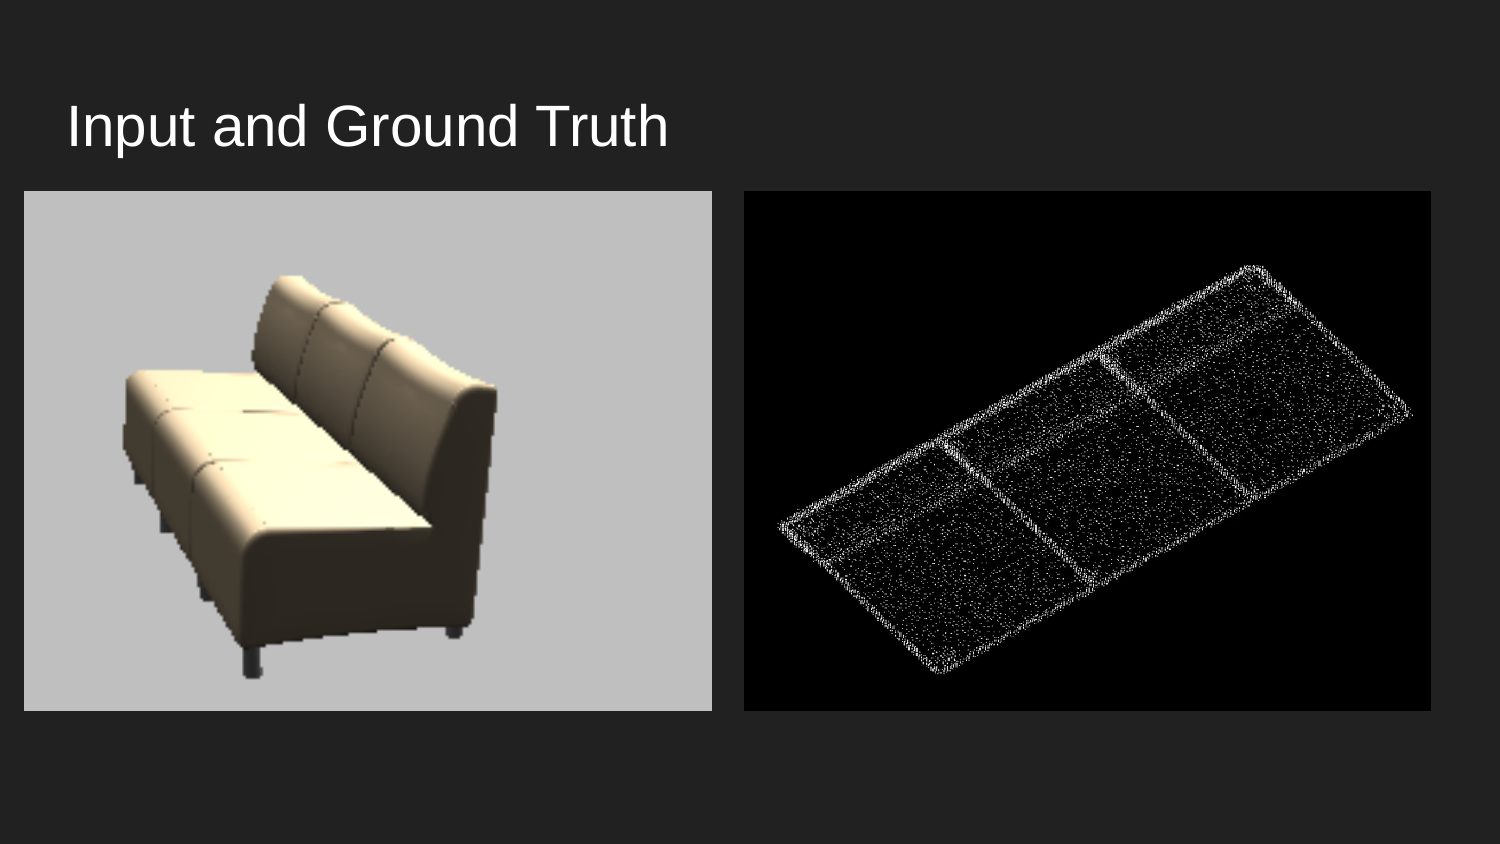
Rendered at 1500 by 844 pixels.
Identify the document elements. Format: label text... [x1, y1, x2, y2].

picture [744, 191, 1431, 711]
picture [24, 191, 712, 711]
title Input and Ground Truth [51, 72, 1449, 167]
